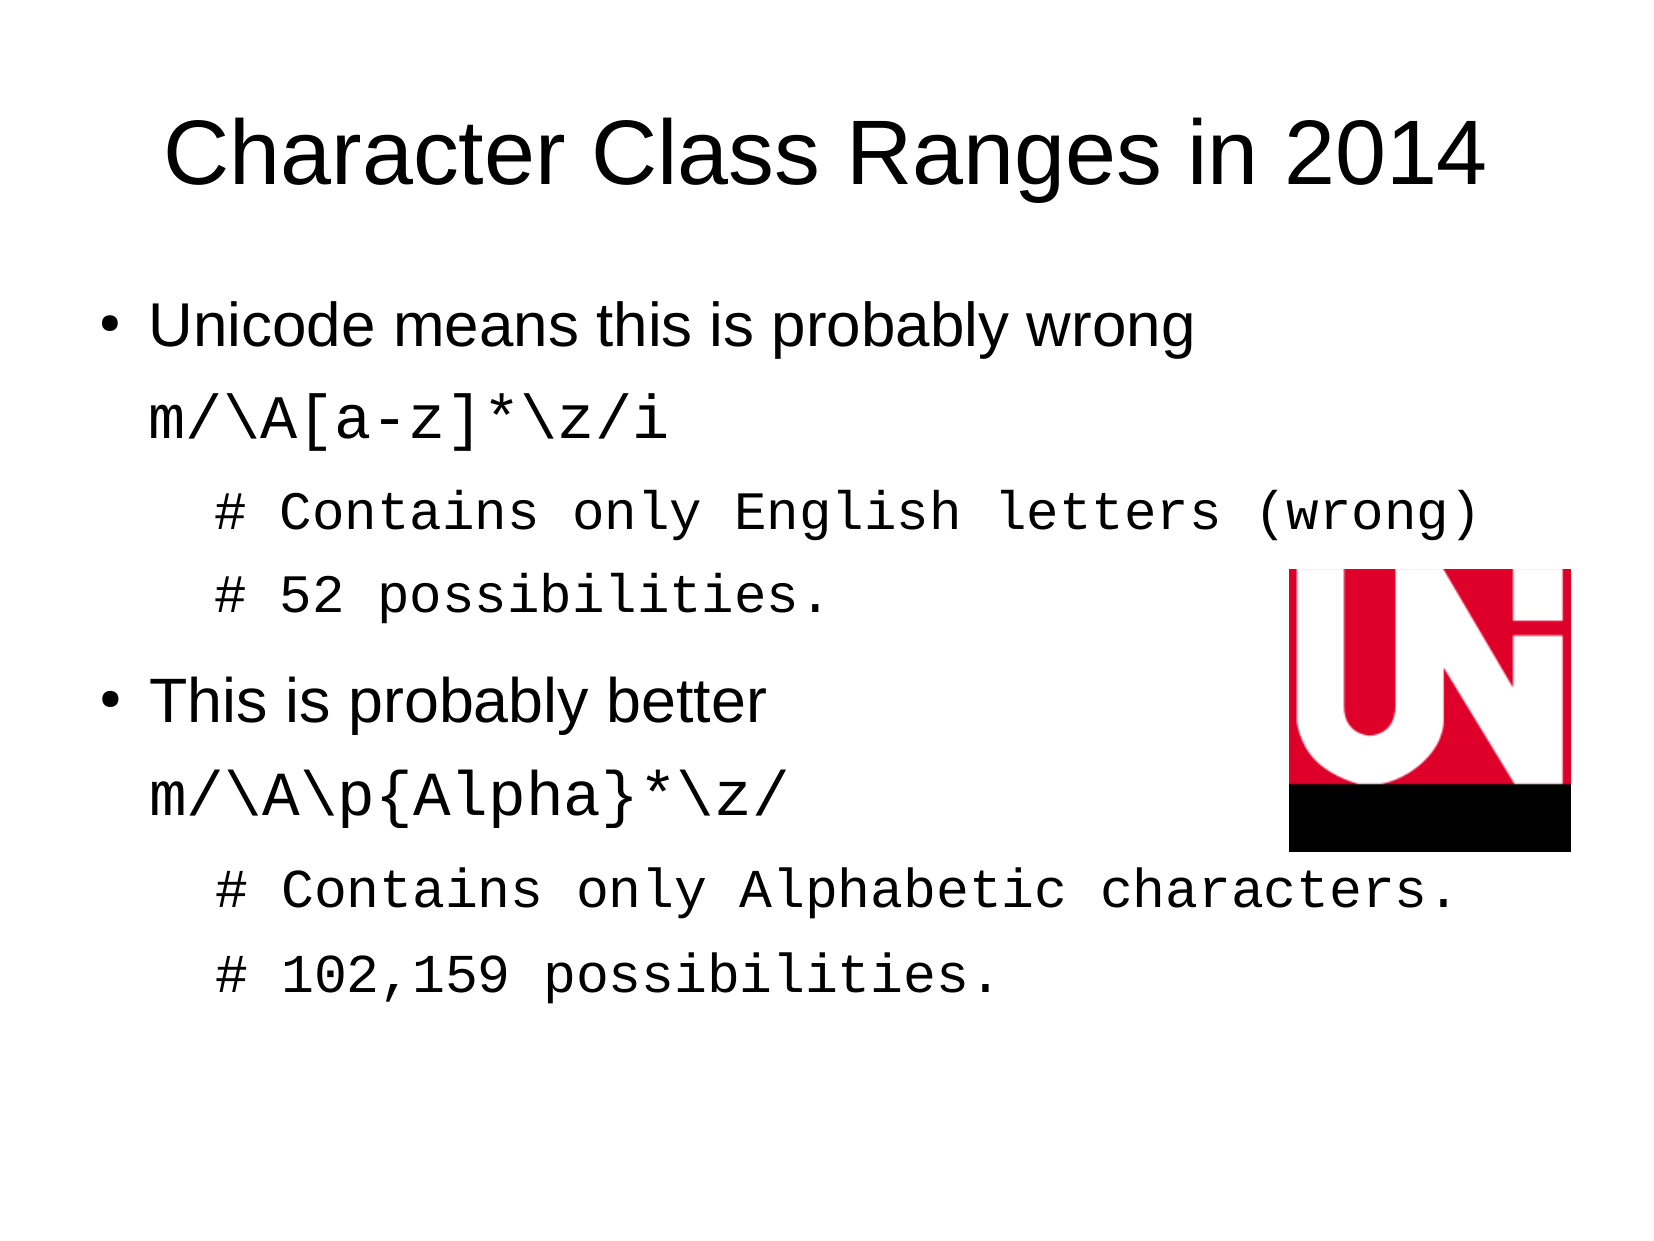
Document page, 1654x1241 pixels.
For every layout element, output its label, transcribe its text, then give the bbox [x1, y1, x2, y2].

title Character Class Ranges in 2014 [82, 49, 1571, 257]
list This is probably better m/\A\p{Alpha}*\z/ # Contains only Alphabetic characters. # 102,159 possibilities. [82, 665, 1571, 1009]
picture [1289, 569, 1571, 852]
list Unicode means this is probably wrong m/\A[a-z]*\z/i # Contains only English letters (wrong) # 52 possibilities. [82, 290, 1571, 634]
